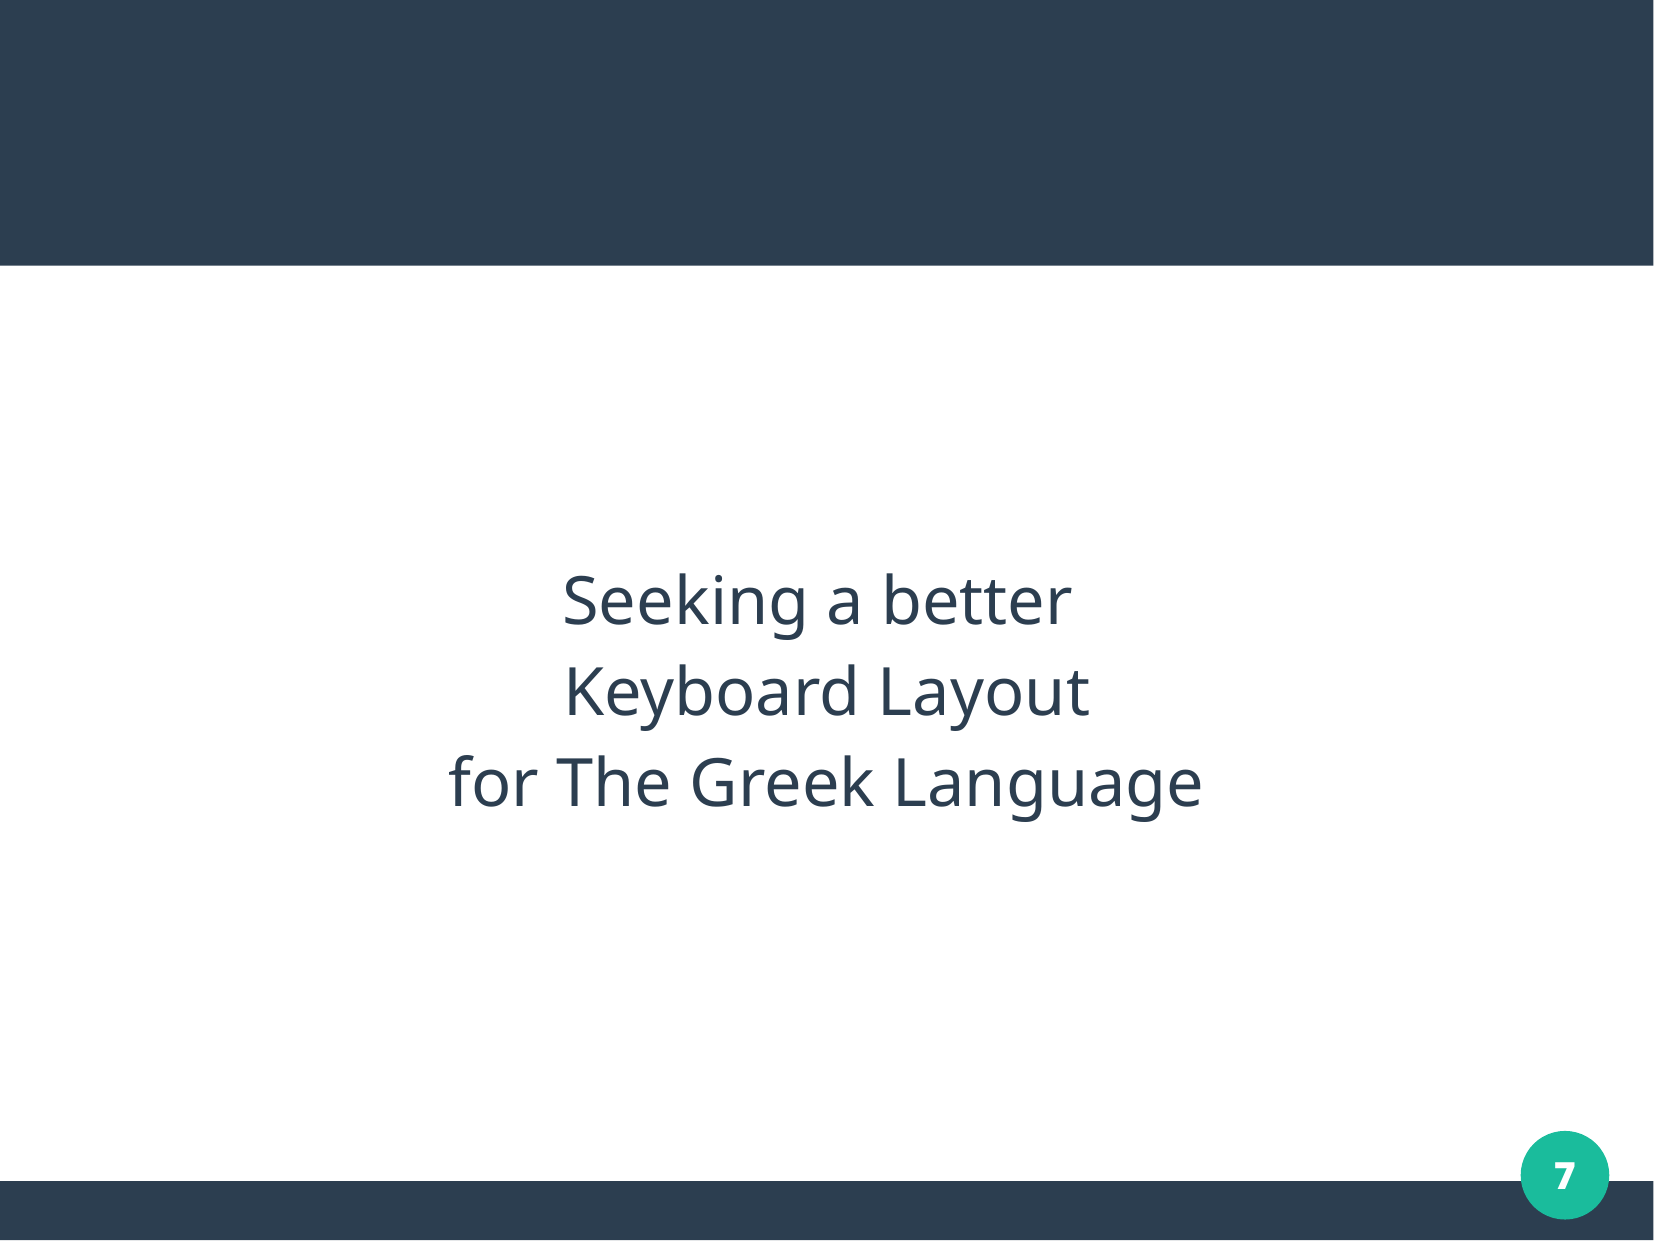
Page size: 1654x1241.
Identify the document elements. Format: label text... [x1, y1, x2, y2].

subtitle Seeking a better Keyboard Layout for The Greek Language [59, 324, 1595, 1055]
